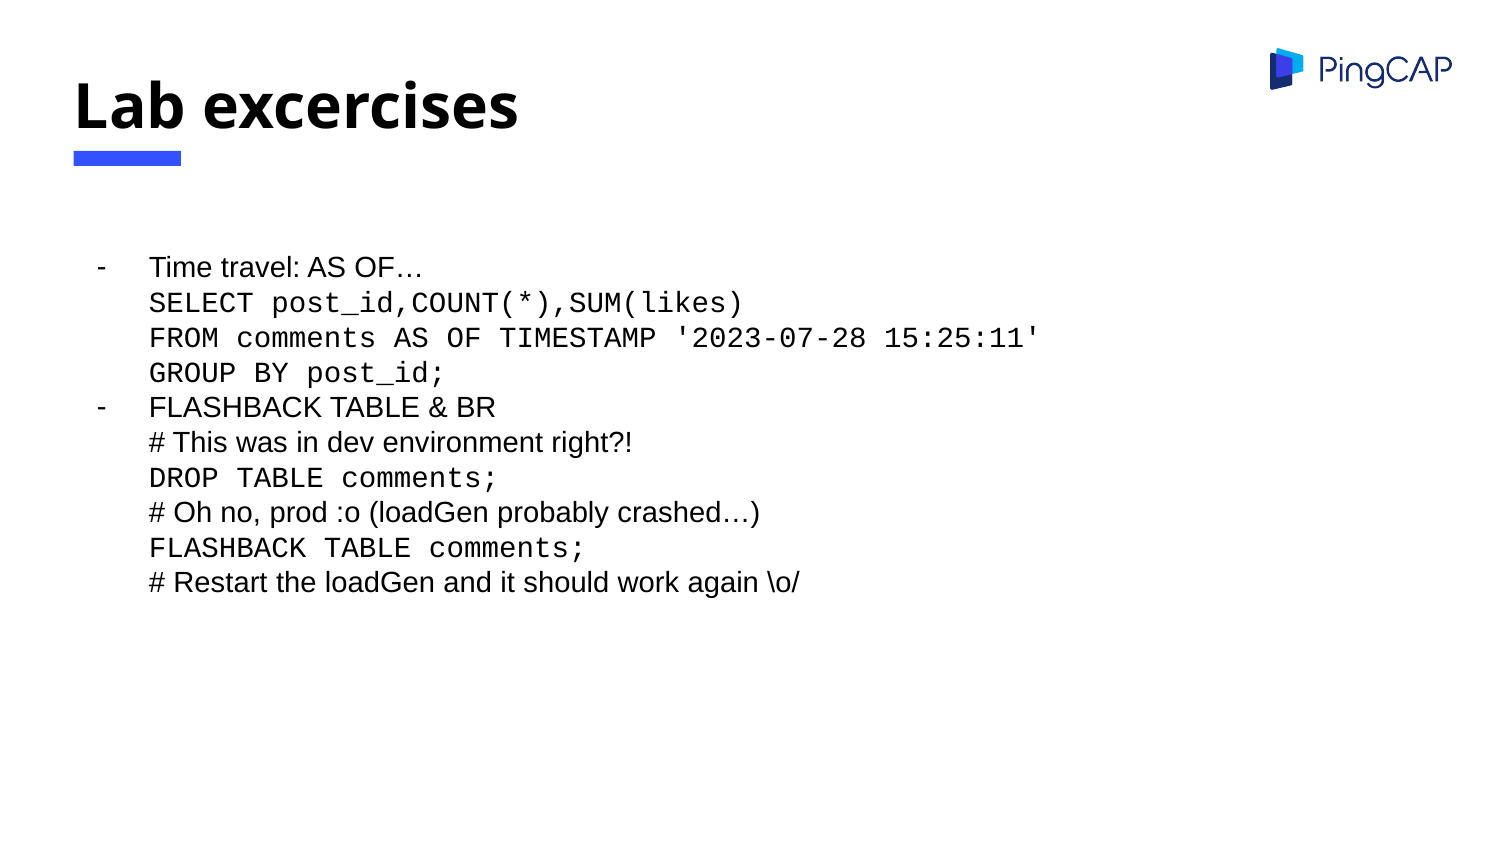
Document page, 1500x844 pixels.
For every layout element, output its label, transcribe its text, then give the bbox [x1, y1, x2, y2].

picture [1270, 48, 1452, 90]
text_box Time travel: AS OF… SELECT post_id,COUNT(*),SUM(likes) FROM comments AS OF TIMESTAMP '2023-07-28 15:25:11' GROUP BY post_id; FLASHBACK TABLE & BR # This was in dev environment right?! DROP TABLE comments; # Oh no, prod :o (loadGen probably crashed…) FLASHBACK TABLE comments; # Restart the loadGen and it should work again \o/ [58, 198, 1226, 775]
text_box Lab excercises [58, 50, 925, 151]
text_box [73, 150, 181, 166]
